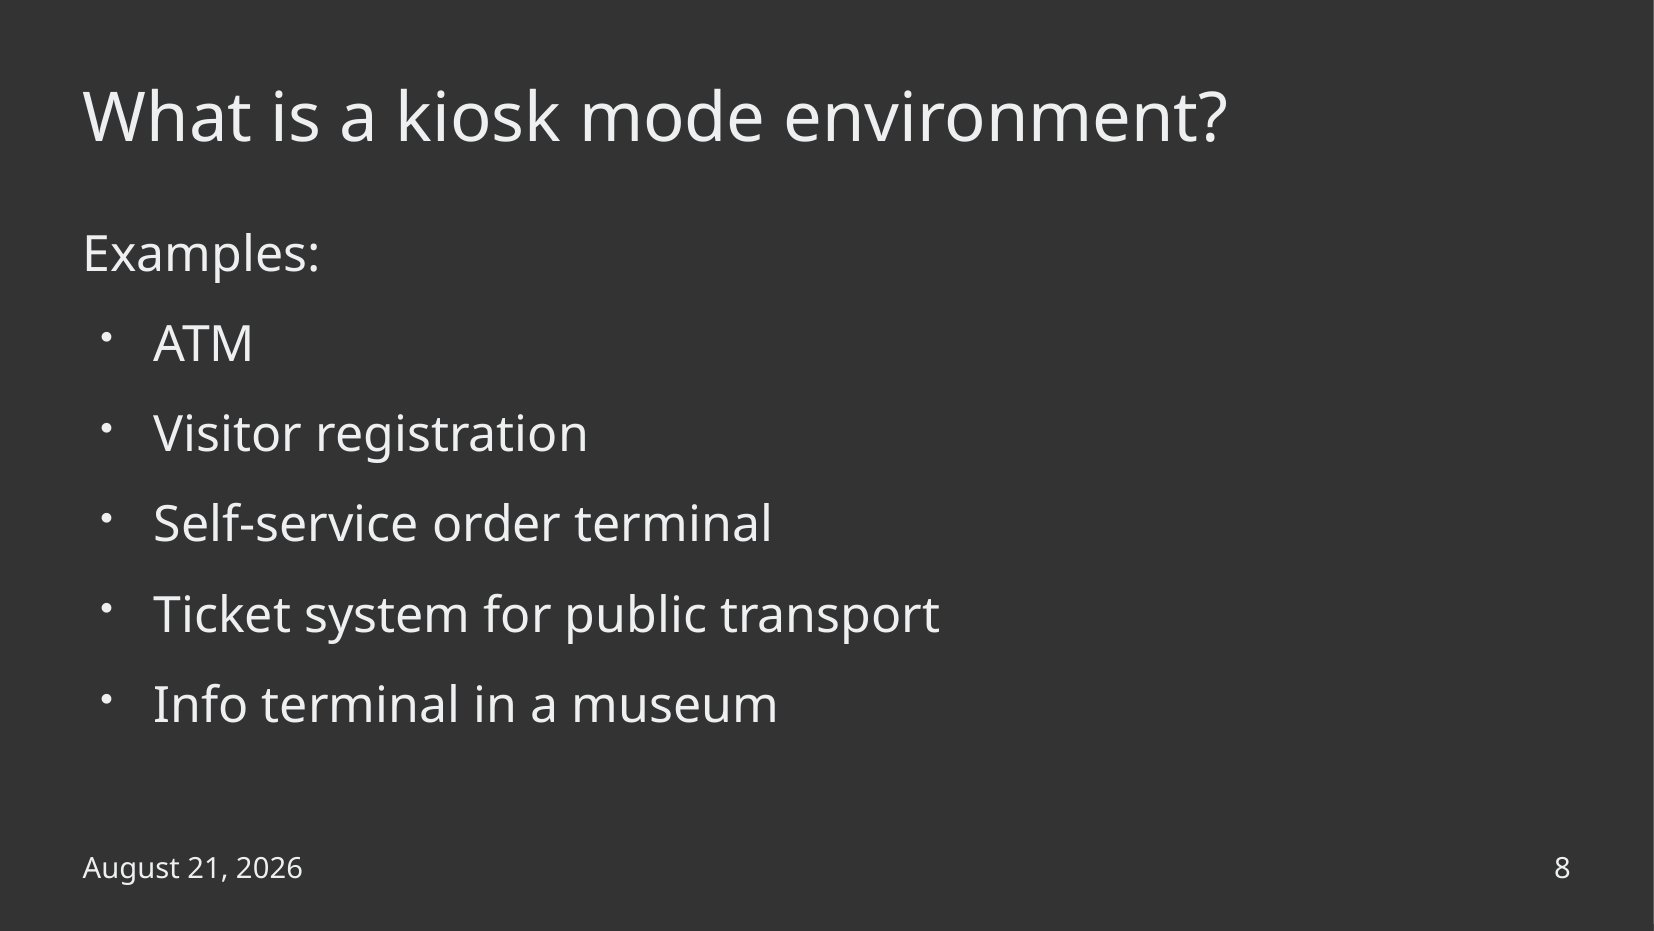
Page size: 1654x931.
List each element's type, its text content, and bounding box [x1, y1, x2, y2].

list Examples: ATM Visitor registration Self-service order terminal Ticket system for public transport Info terminal in a museum [82, 217, 1571, 808]
title What is a kiosk mode environment? [82, 36, 1571, 193]
